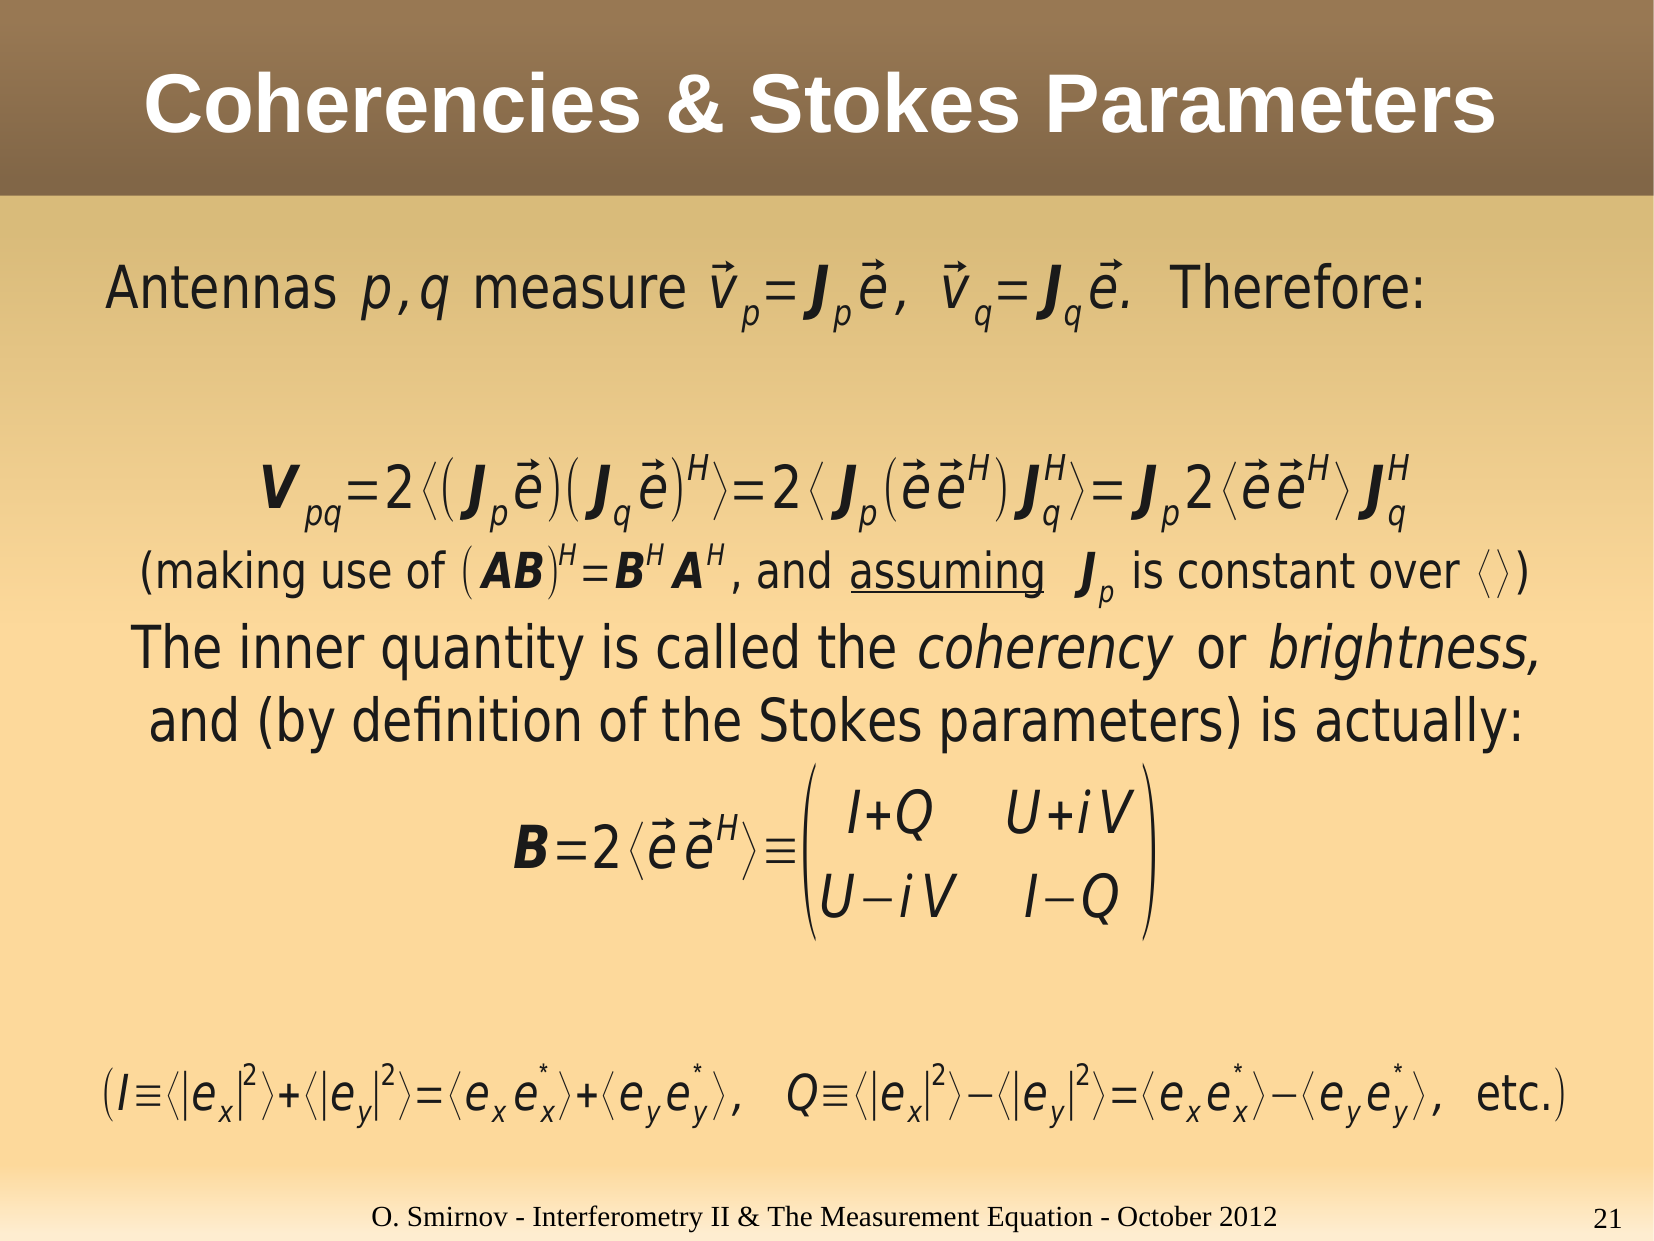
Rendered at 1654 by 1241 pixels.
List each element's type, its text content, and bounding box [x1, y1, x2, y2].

title Coherencies & Stokes Parameters [76, 0, 1565, 208]
chart [95, 254, 1574, 1130]
picture [0, 0, 1654, 1241]
